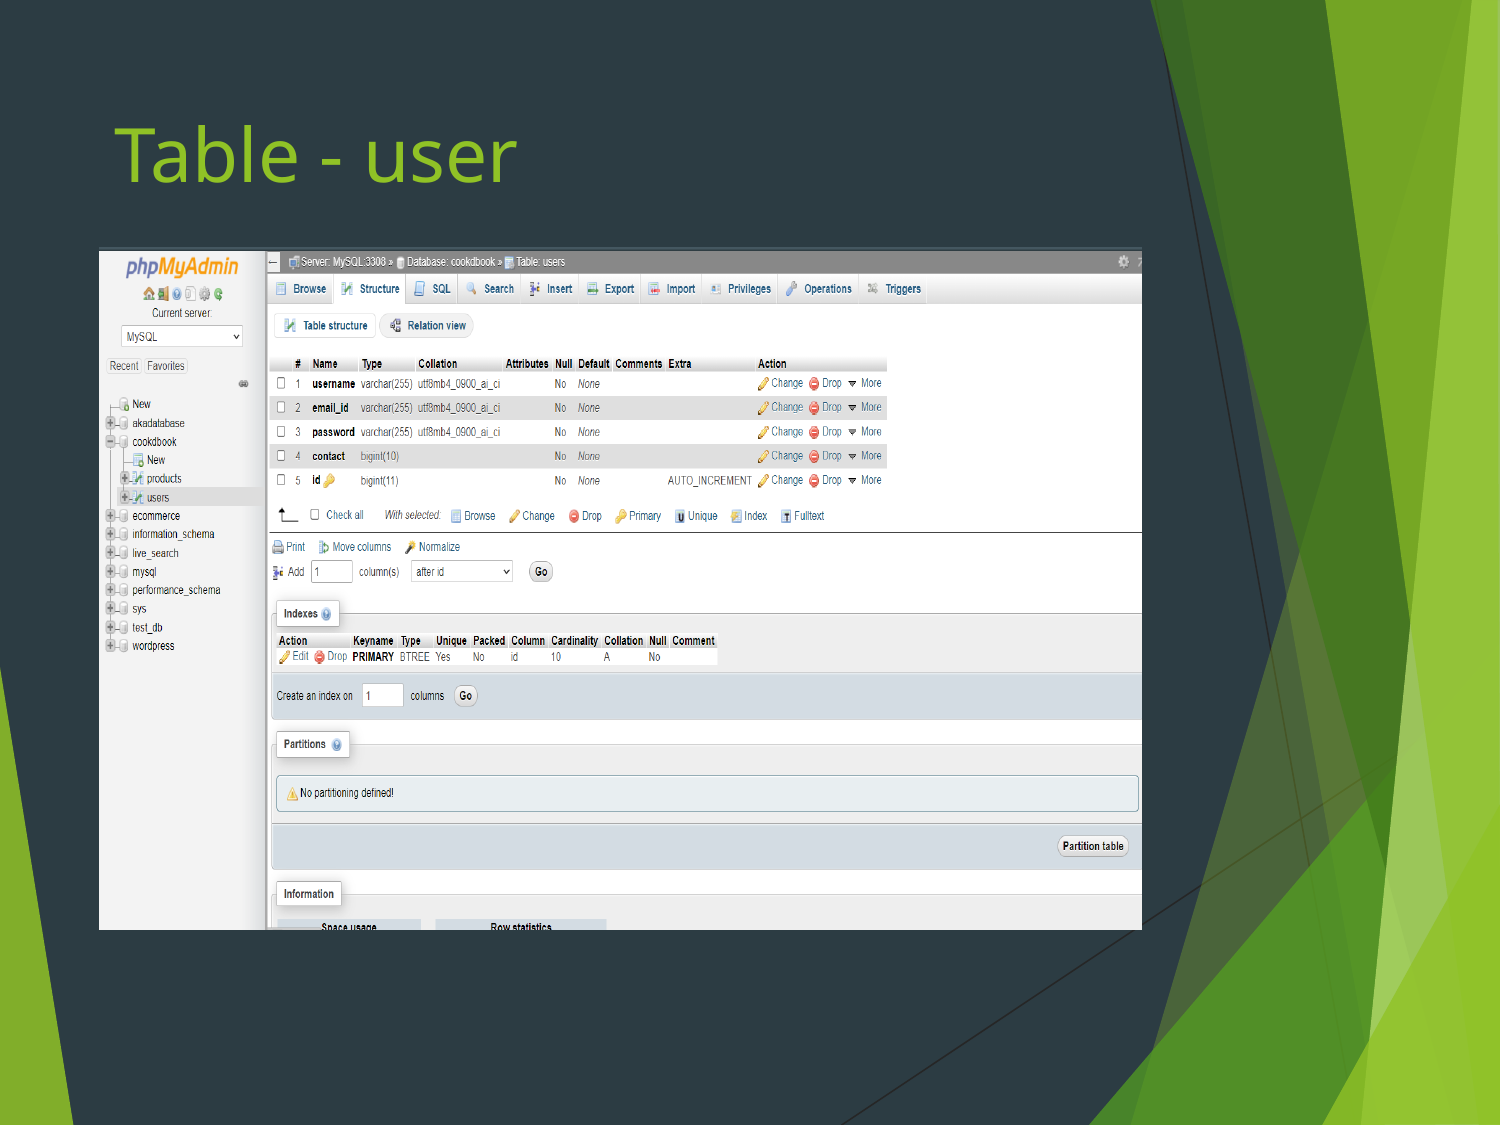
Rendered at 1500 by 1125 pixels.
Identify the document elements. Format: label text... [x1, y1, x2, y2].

title Table - user [99, 99, 1142, 247]
picture [99, 247, 1142, 930]
